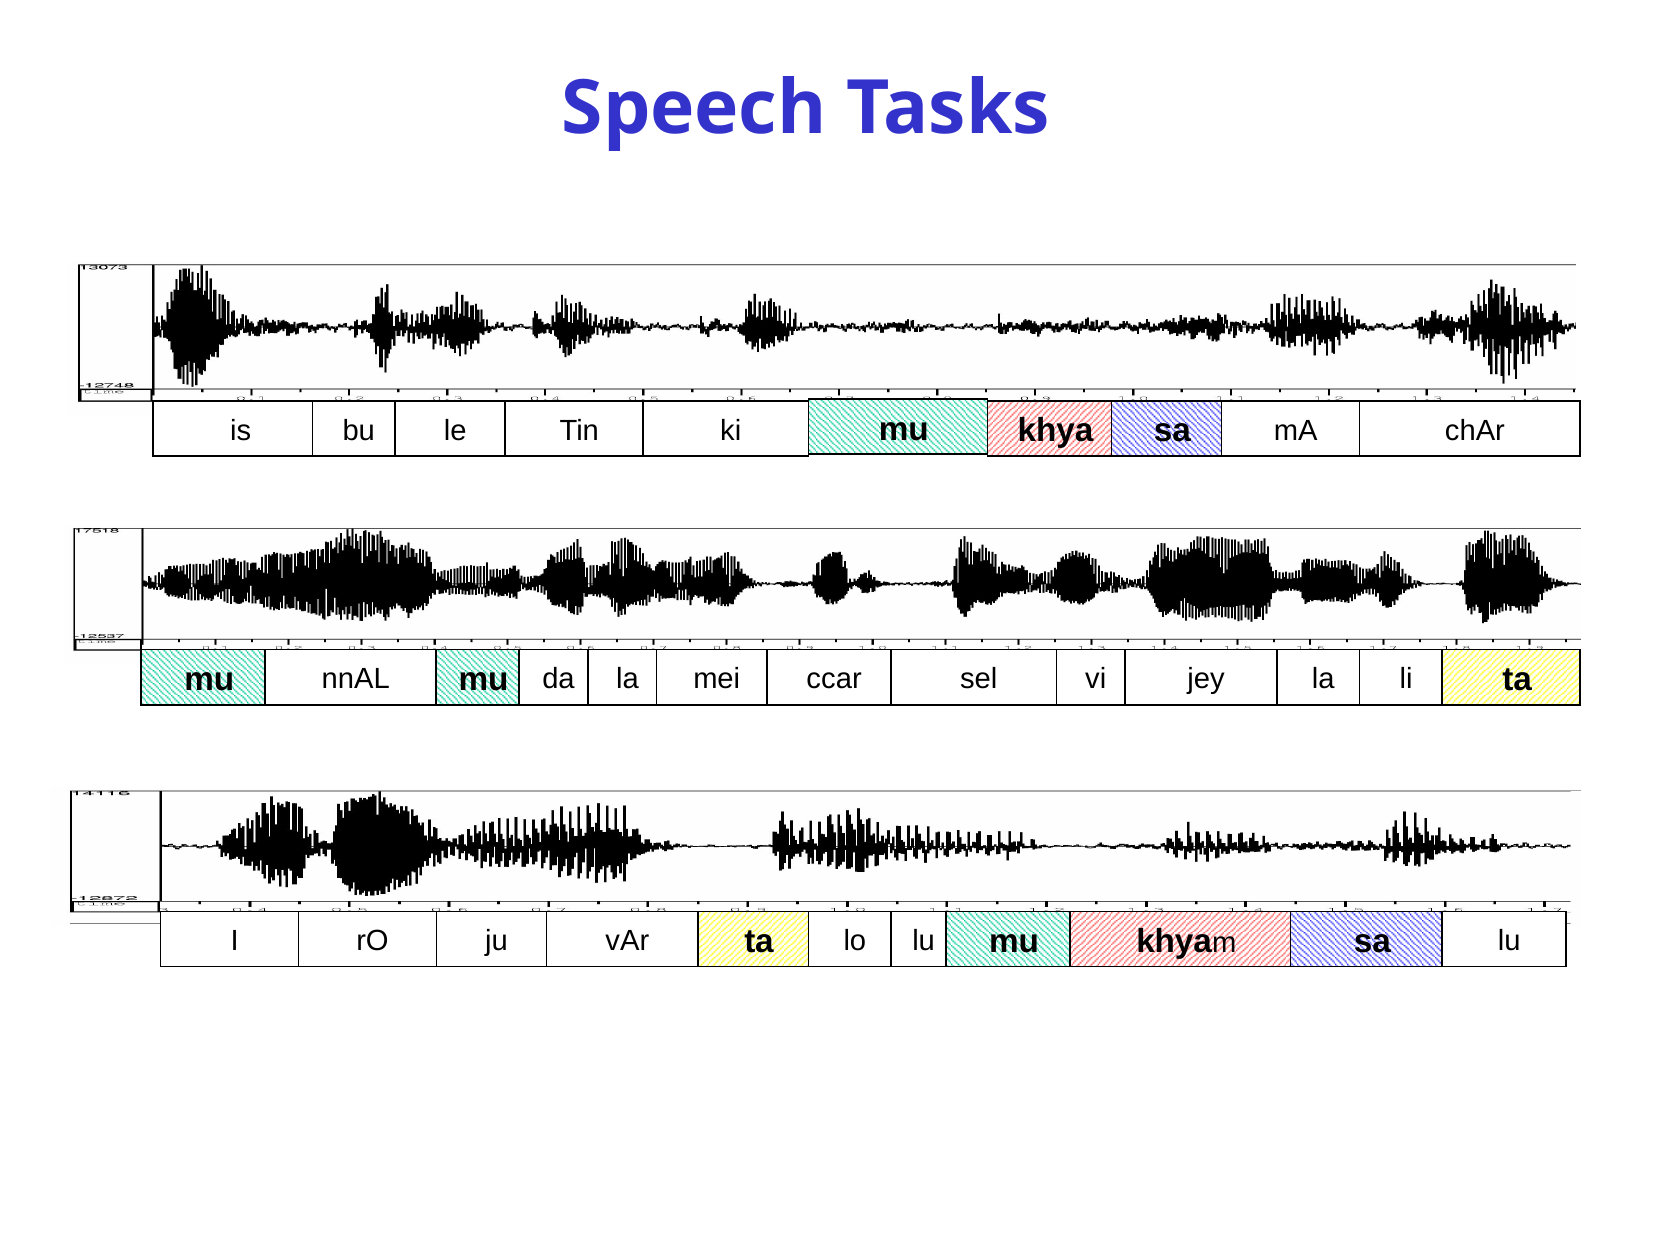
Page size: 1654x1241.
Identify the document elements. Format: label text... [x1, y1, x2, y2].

text_box mu [808, 398, 988, 455]
text_box vi [1056, 649, 1125, 705]
text_box khyam [1070, 911, 1290, 967]
text_box la [1276, 649, 1359, 705]
text_box lo [808, 911, 891, 967]
text_box is [152, 400, 312, 456]
text_box khya [987, 400, 1111, 456]
text_box chAr [1359, 400, 1580, 456]
text_box le [395, 400, 505, 456]
picture [64, 525, 1581, 664]
text_box ta [1442, 649, 1581, 705]
text_box la [587, 649, 656, 705]
text_box sa [1111, 400, 1221, 456]
text_box ta [698, 911, 808, 967]
text_box sel [891, 649, 1056, 705]
text_box mei [656, 649, 767, 705]
picture [68, 261, 1576, 416]
text_box mu [946, 911, 1070, 967]
text_box I [160, 911, 298, 967]
text_box lu [891, 911, 946, 967]
text_box ju [436, 911, 546, 967]
text_box ki [643, 400, 809, 456]
text_box nnAL [265, 649, 436, 705]
text_box rO [298, 911, 436, 967]
text_box mA [1221, 400, 1359, 456]
text_box jey [1125, 649, 1276, 705]
text_box lu [1442, 911, 1567, 967]
text_box mu [141, 649, 265, 705]
text_box bu [312, 400, 395, 456]
text_box sa [1290, 911, 1442, 967]
text_box li [1359, 649, 1442, 705]
text_box Speech Tasks [27, 41, 1585, 166]
picture [50, 787, 1581, 926]
text_box mu [436, 649, 518, 705]
text_box Tin [505, 400, 643, 456]
text_box vAr [546, 911, 698, 967]
text_box da [518, 649, 587, 705]
text_box ccar [767, 649, 891, 705]
